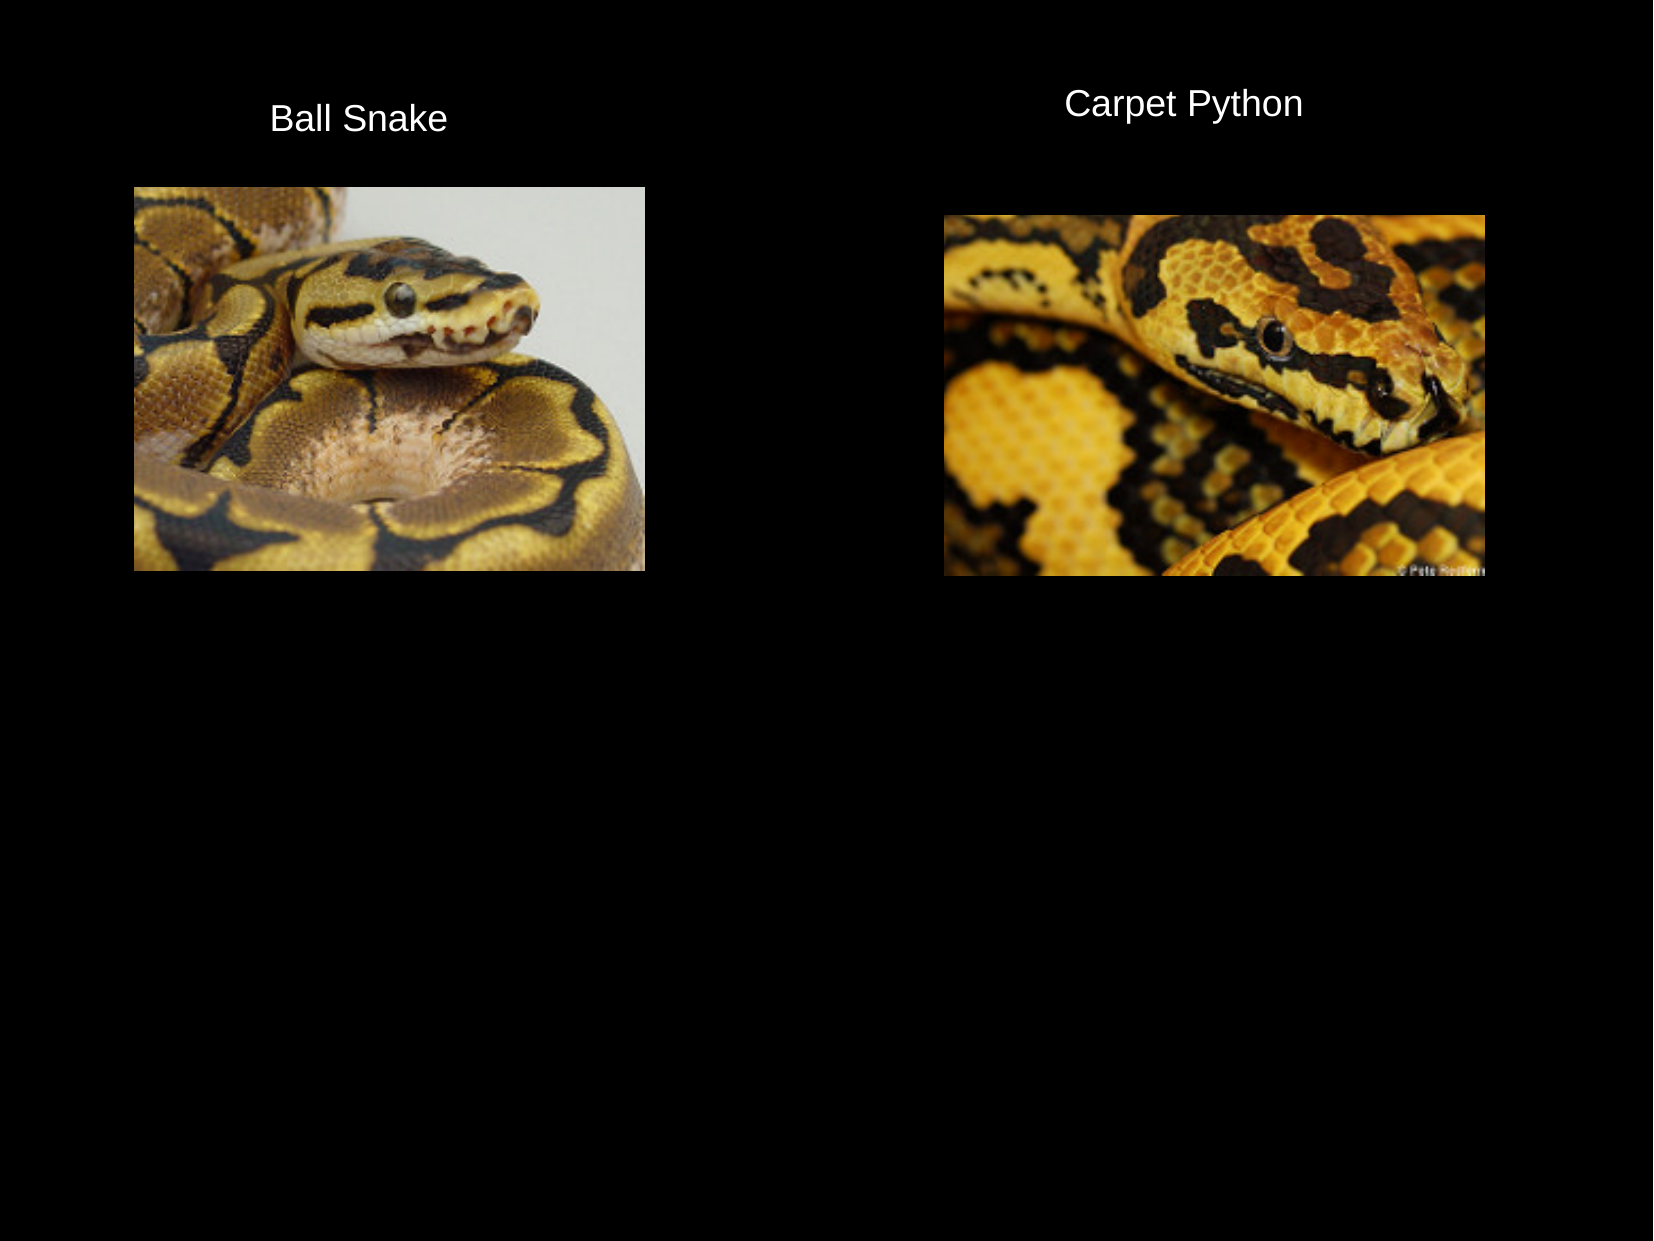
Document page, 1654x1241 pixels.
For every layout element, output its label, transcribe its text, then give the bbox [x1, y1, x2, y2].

text_box Carpet Python [1049, 75, 1485, 132]
text_box Ball Snake [254, 90, 645, 147]
picture [944, 215, 1485, 576]
picture [134, 187, 645, 571]
